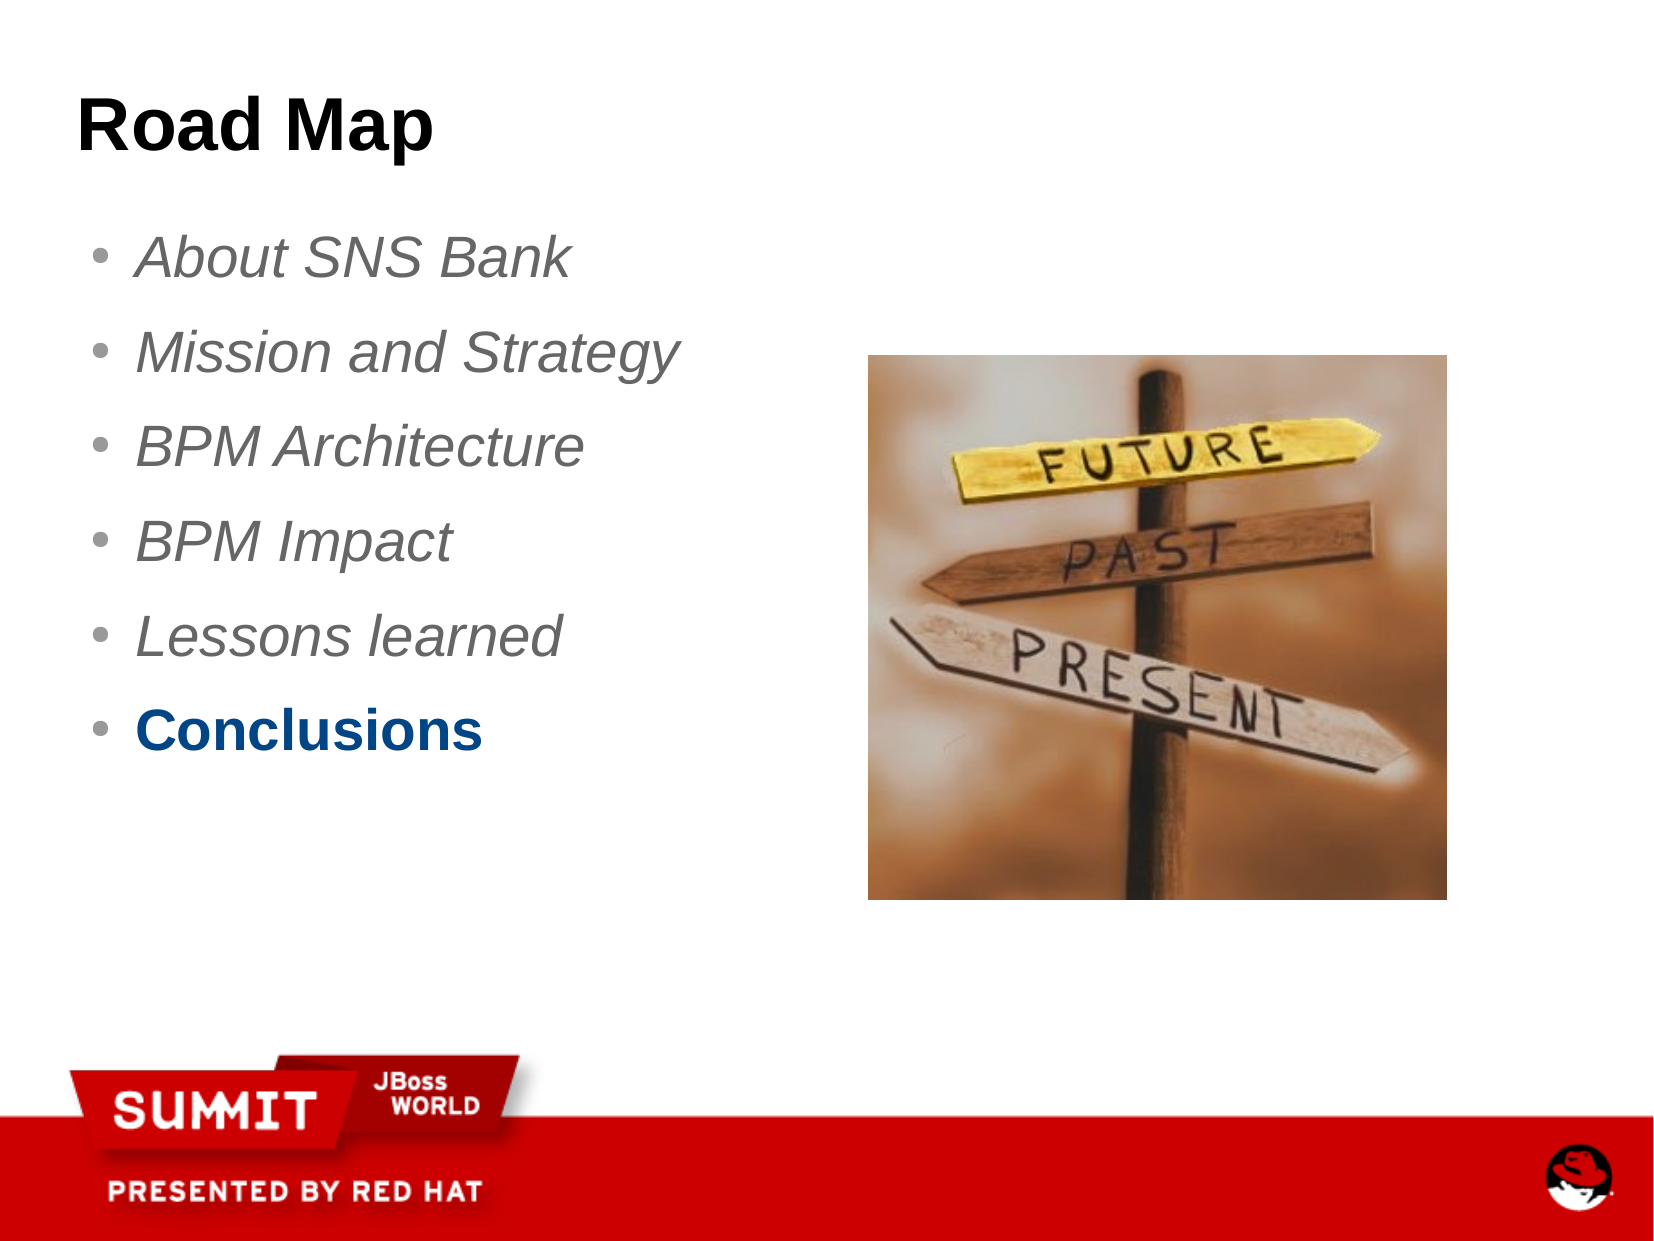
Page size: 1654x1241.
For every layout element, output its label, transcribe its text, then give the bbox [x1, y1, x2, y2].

list About SNS Bank Mission and Strategy BPM Architecture BPM Impact Lessons learned Conclusions [75, 225, 1576, 826]
title Road Map [76, 45, 1565, 204]
picture [868, 355, 1447, 900]
picture [0, 1043, 1654, 1241]
